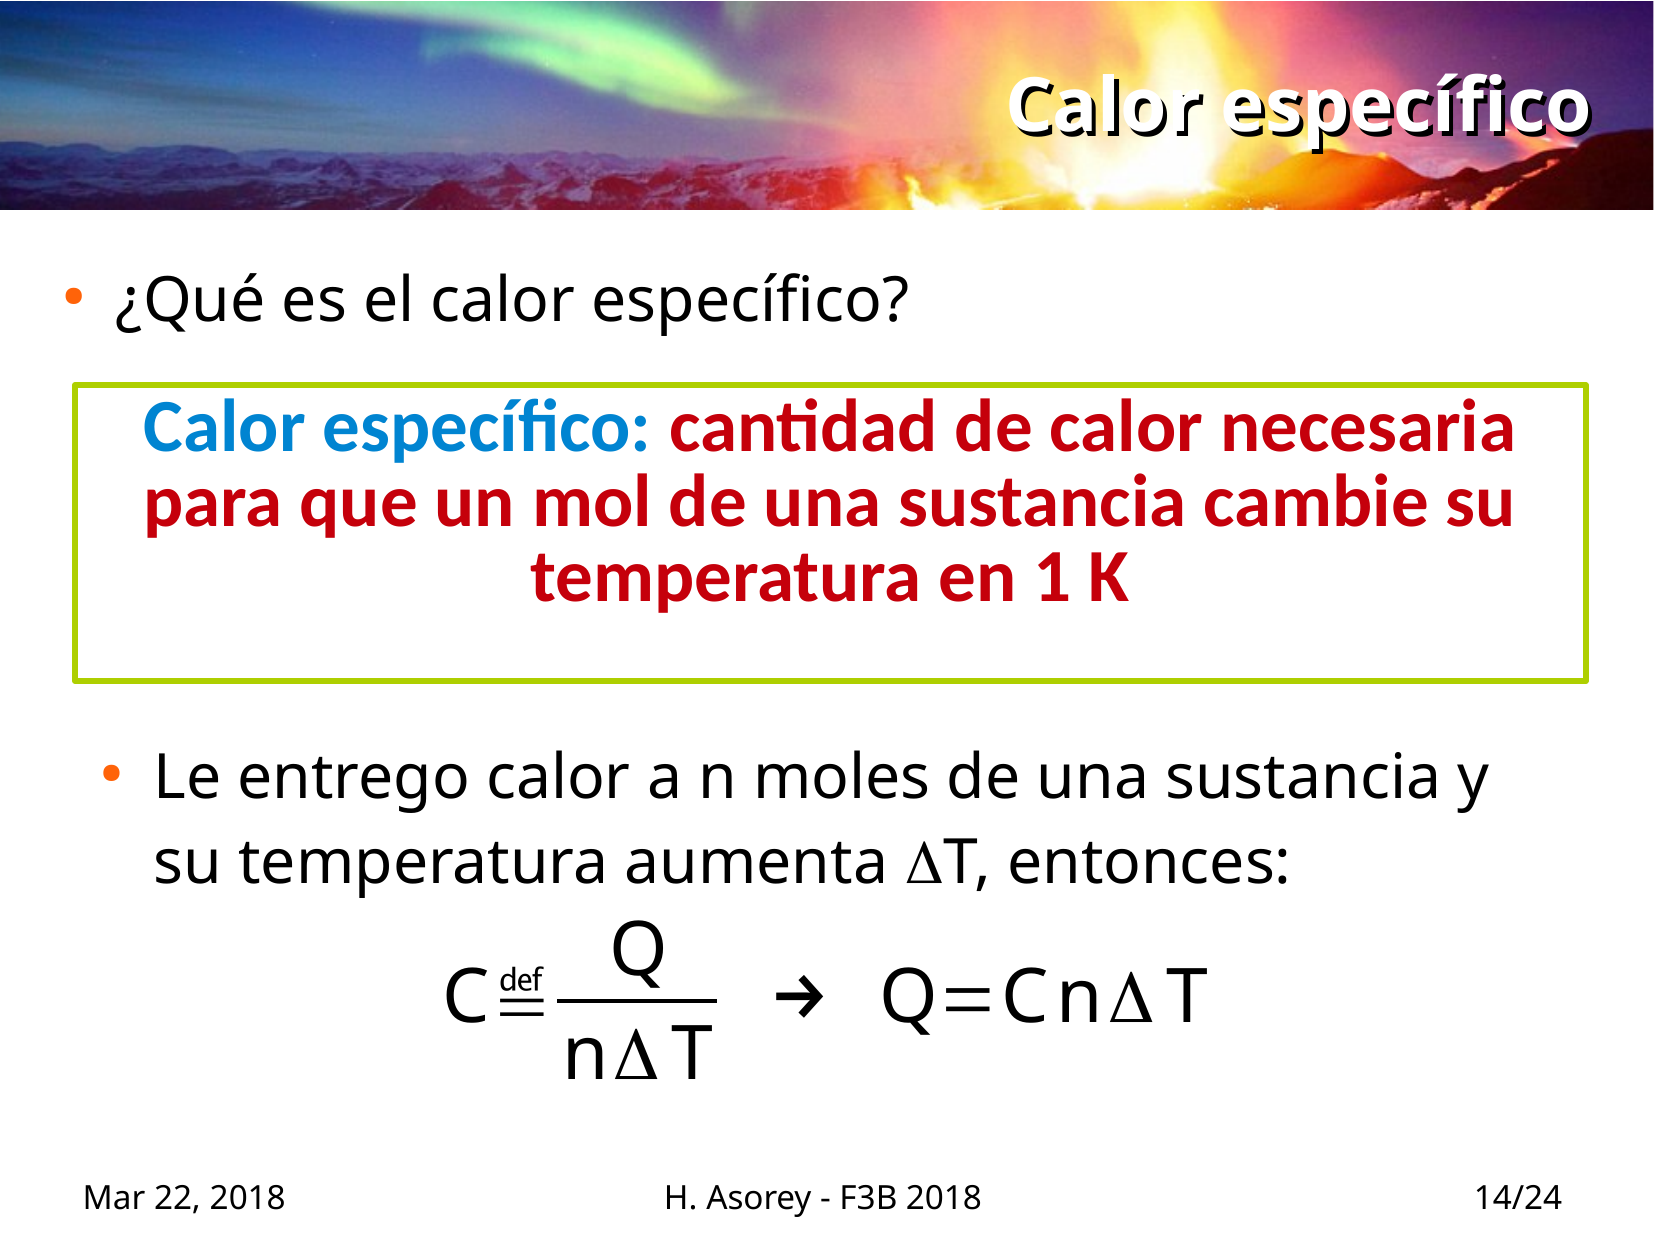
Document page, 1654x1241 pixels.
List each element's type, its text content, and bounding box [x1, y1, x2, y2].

chart [436, 903, 1216, 1098]
text_box Calor específico: cantidad de calor necesaria para que un mol de una sustancia cambie su temperatura en 1 K [75, 385, 1586, 682]
picture [0, 1, 1654, 210]
list Le entrego calor a n moles de una sustancia y su temperatura aumenta DT, entonces: [82, 732, 1571, 1162]
list ¿Qué es el calor específico? [45, 255, 1606, 1156]
title Calor específico [45, 15, 1606, 191]
